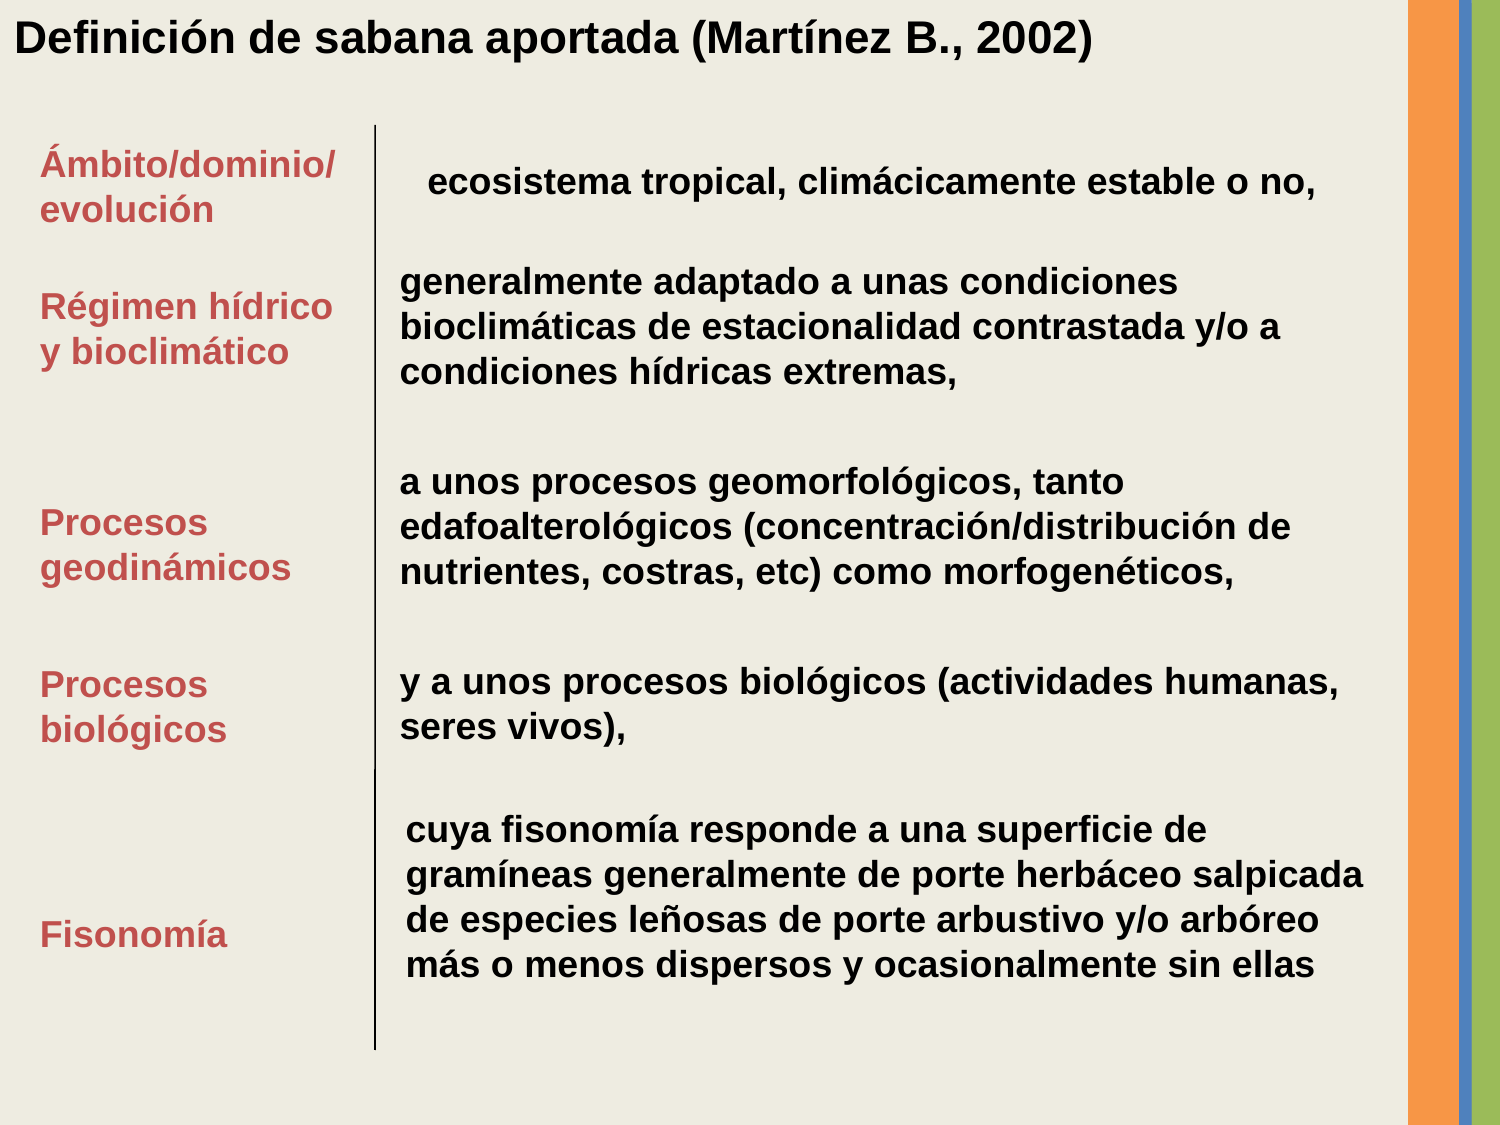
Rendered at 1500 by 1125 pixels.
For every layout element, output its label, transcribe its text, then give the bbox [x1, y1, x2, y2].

text_box Régimen hídrico y bioclimático [24, 274, 362, 380]
text_box Ámbito/dominio/ evolución [376, 132, 388, 238]
text_box ecosistema tropical, climácicamente estable o no, [412, 149, 1500, 210]
text_box Fisonomía [24, 902, 314, 963]
text_box y a unos procesos biológicos (actividades humanas, seres vivos), [384, 649, 1395, 755]
text_box cuya fisonomía responde a una superficie de gramíneas generalmente de porte herbáceo salpicada de especies leñosas de porte arbustivo y/o arbóreo más o menos dispersos y ocasionalmente sin ellas [390, 797, 1418, 993]
text_box Definición de sabana aportada (Martínez B., 2002) [0, 0, 1500, 138]
text_box Procesos biológicos [24, 653, 310, 758]
text_box Ámbito/dominio/ evolución [24, 132, 374, 238]
text_box generalmente adaptado a unas condiciones bioclimáticas de estacionalidad contrastada y/o a condiciones hídricas extremas, [384, 249, 1395, 400]
text_box Procesos geodinámicos [24, 490, 362, 596]
text_box a unos procesos geomorfológicos, tanto edafoalterológicos (concentración/distribución de nutrientes, costras, etc) como morfogenéticos, [384, 449, 1395, 600]
